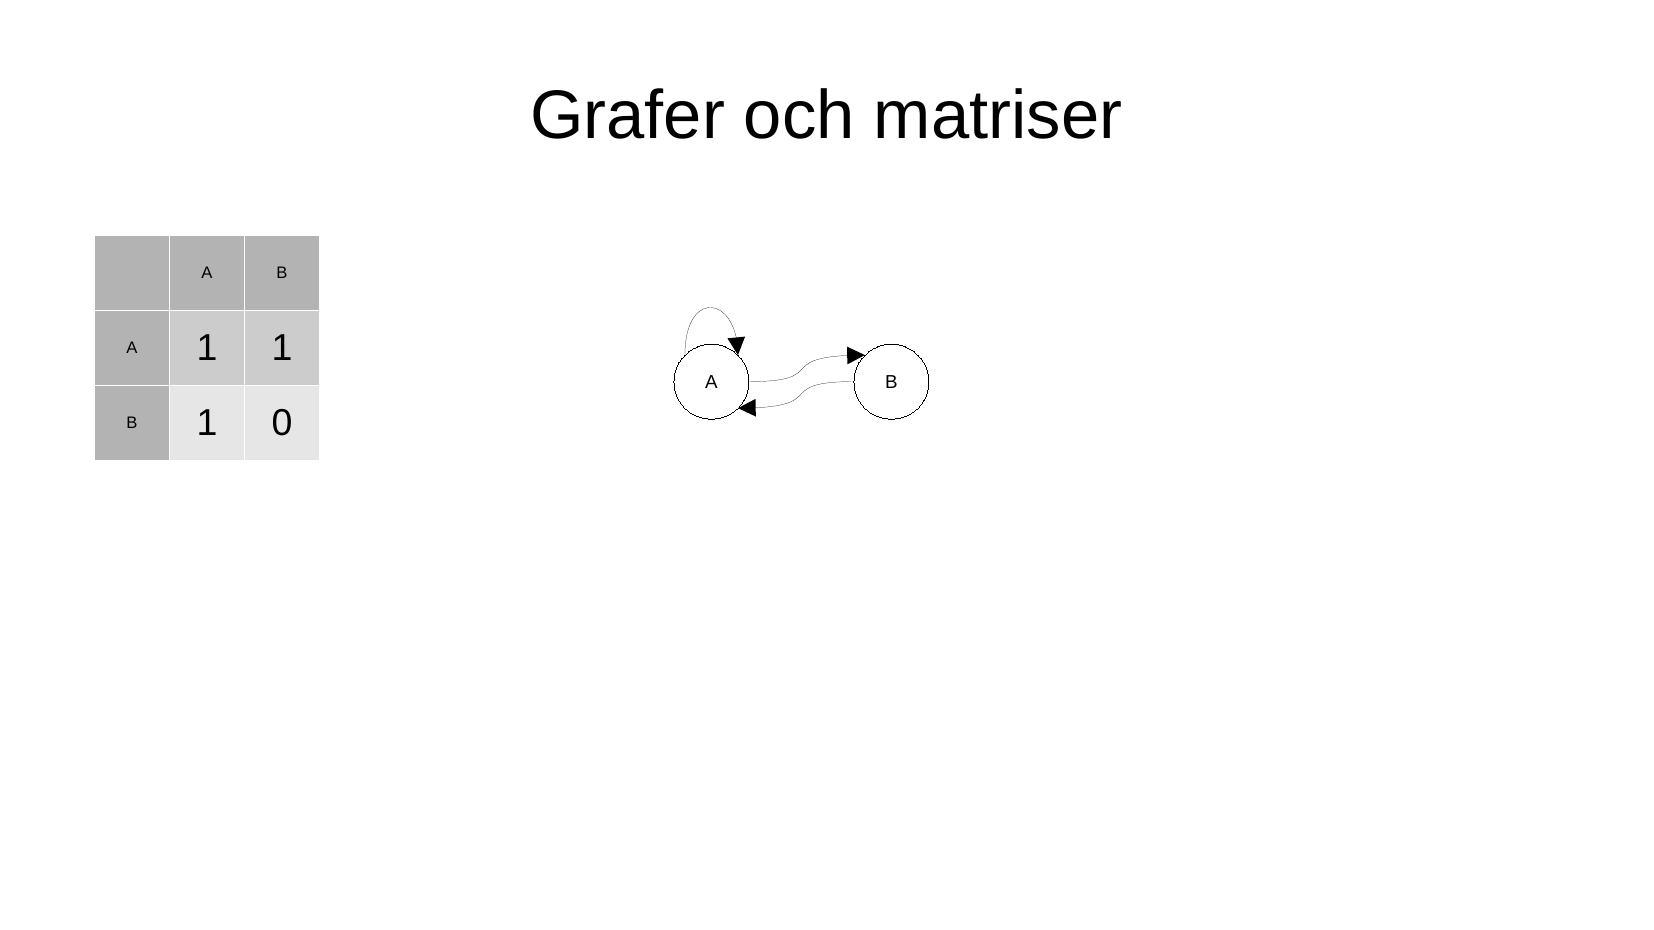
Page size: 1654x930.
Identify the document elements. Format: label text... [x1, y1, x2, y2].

table_header [95, 236, 169, 310]
text_box A [673, 344, 749, 420]
table_header A [170, 236, 244, 310]
text_box B [853, 344, 929, 420]
table_cell B [95, 386, 169, 460]
table_cell 1 [245, 311, 319, 385]
table_cell 1 [170, 386, 244, 460]
table_cell 1 [170, 311, 244, 385]
table_header B [245, 236, 319, 310]
title Grafer och matriser [82, 36, 1571, 193]
table_cell 0 [245, 386, 319, 460]
table_cell A [95, 311, 169, 385]
